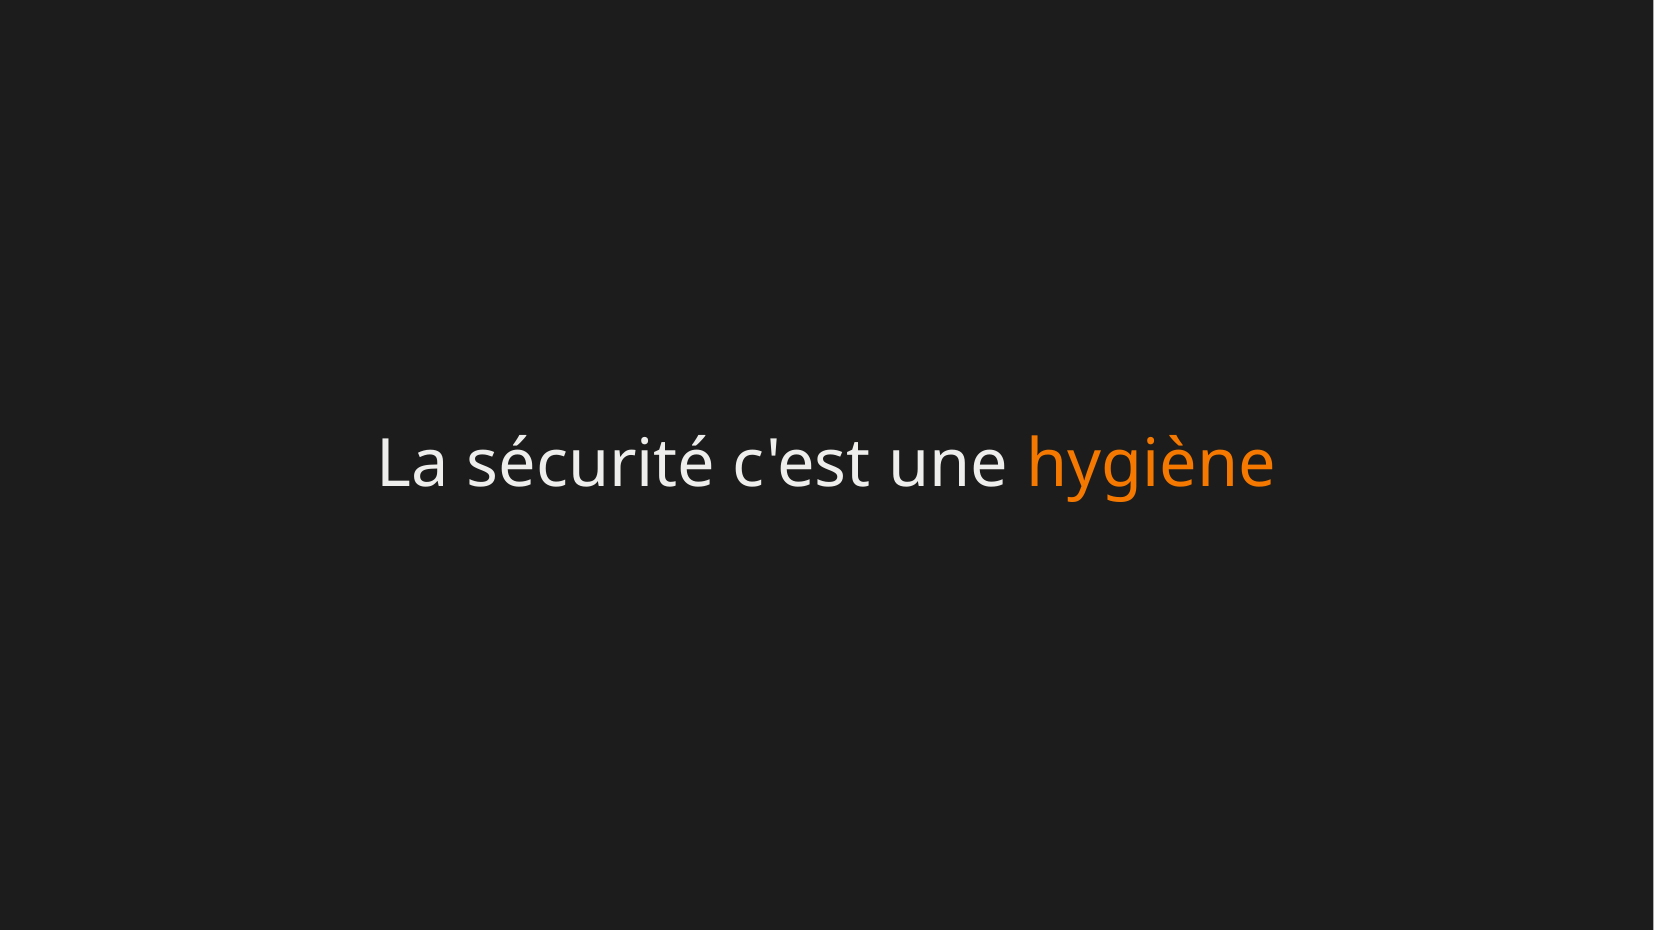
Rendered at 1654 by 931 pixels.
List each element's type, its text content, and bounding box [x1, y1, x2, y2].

subtitle La sécurité c'est une hygiène [82, 36, 1571, 886]
